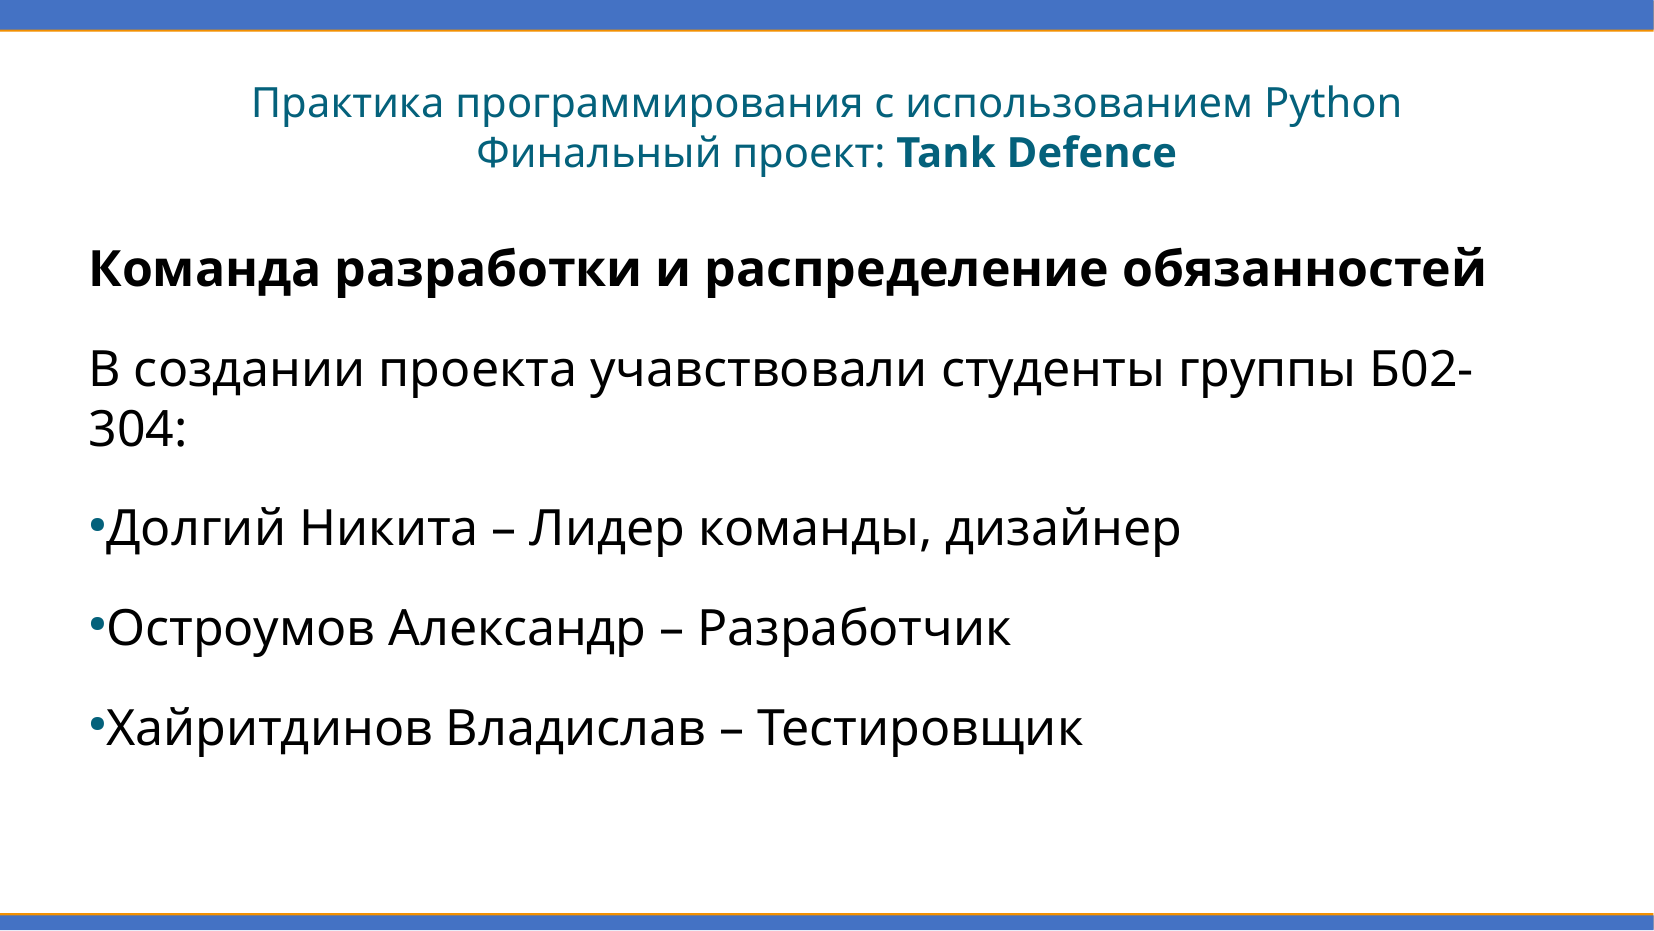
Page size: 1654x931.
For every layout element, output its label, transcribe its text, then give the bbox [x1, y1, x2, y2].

title Практика программирования с использованием Python Финальный проект: Tank Defence [88, 44, 1565, 207]
list Команда разработки и распределение обязанностей В создании проекта учавствовали студенты группы Б02-304: Долгий Никита – Лидер команды, дизайнер Остроумов Александр – Разработчик Хайритдинов Владислав – Тестировщик [88, 236, 1565, 901]
